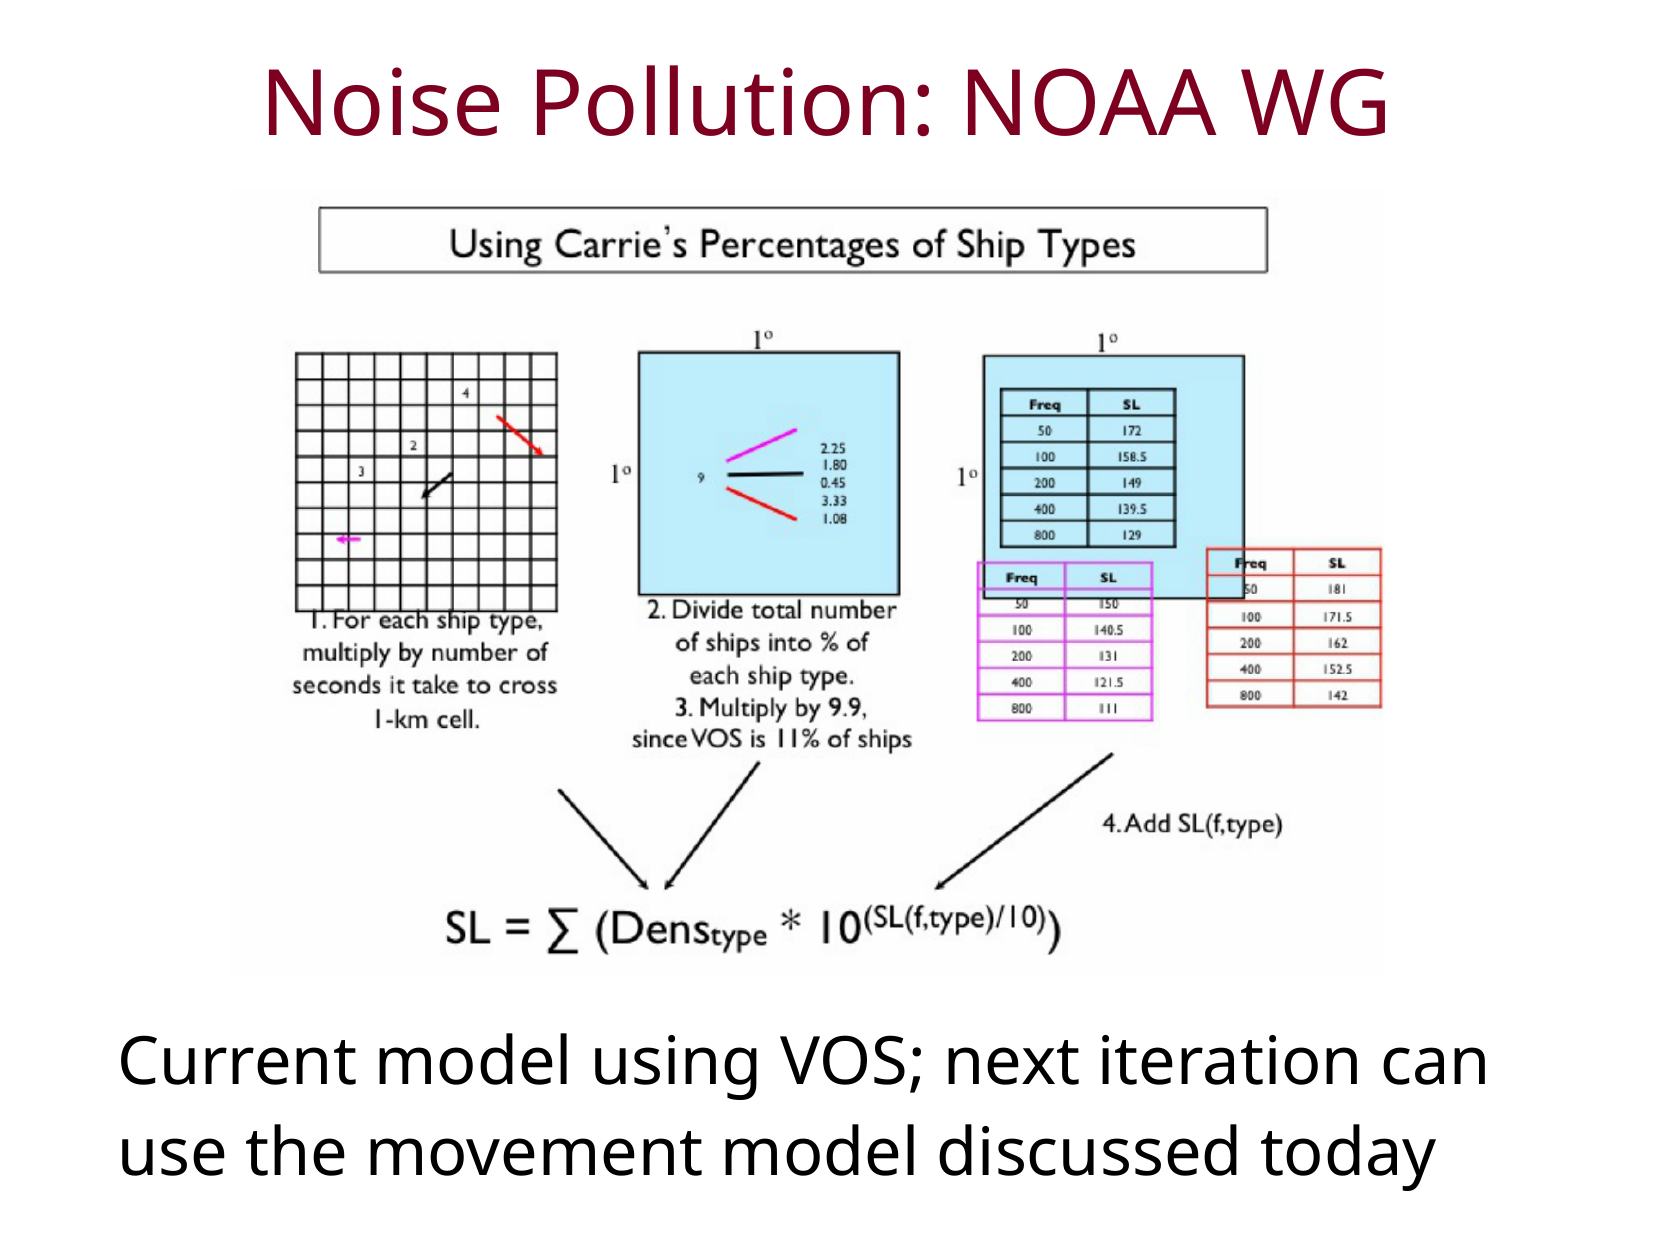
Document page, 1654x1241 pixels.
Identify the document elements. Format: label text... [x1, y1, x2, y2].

picture [229, 188, 1385, 978]
text_box Current model using VOS; next iteration can use the movement model discussed today [102, 1005, 1573, 1194]
title Noise Pollution: NOAA WG [82, 0, 1571, 204]
